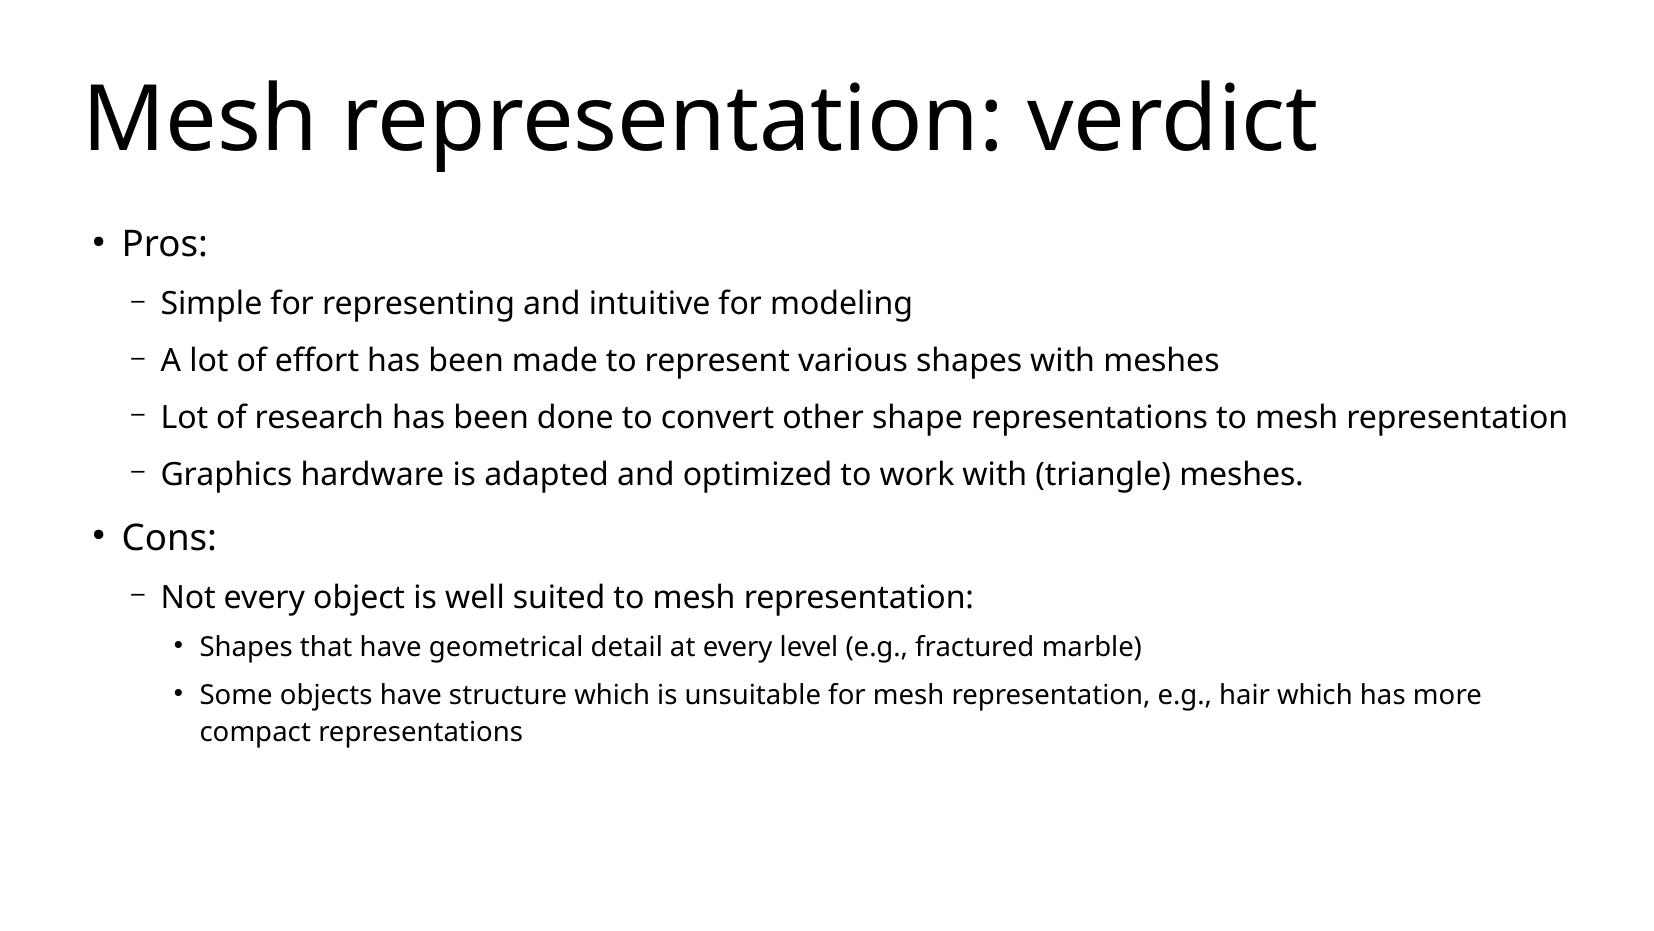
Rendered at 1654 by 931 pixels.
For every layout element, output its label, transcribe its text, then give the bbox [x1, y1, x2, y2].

list Pros: Simple for representing and intuitive for modeling A lot of effort has been made to represent various shapes with meshes Lot of research has been done to convert other shape representations to mesh representation Graphics hardware is adapted and optimized to work with (triangle) meshes. Cons: Not every object is well suited to mesh representation: Shapes that have geometrical detail at every level (e.g., fractured marble) Some objects have structure which is unsuitable for mesh representation, e.g., hair which has more compact representations [82, 217, 1571, 758]
title Mesh representation: verdict [82, 37, 1571, 193]
